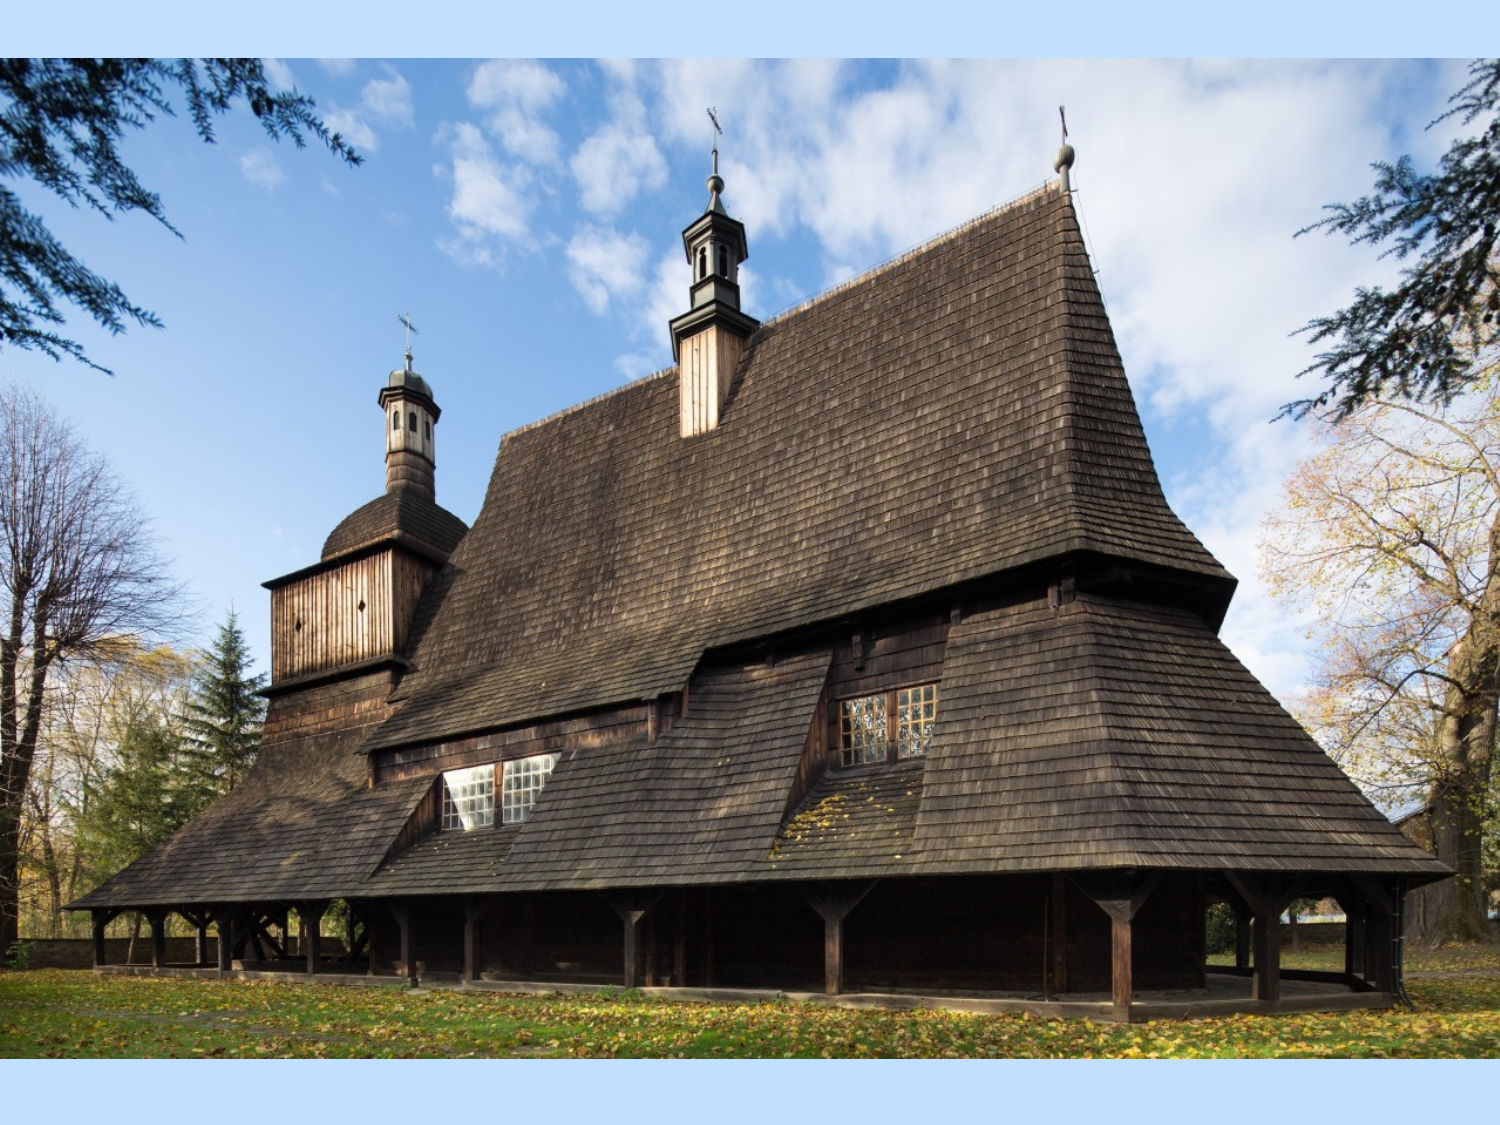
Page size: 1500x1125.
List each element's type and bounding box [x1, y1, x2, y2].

picture [0, 58, 1500, 1059]
